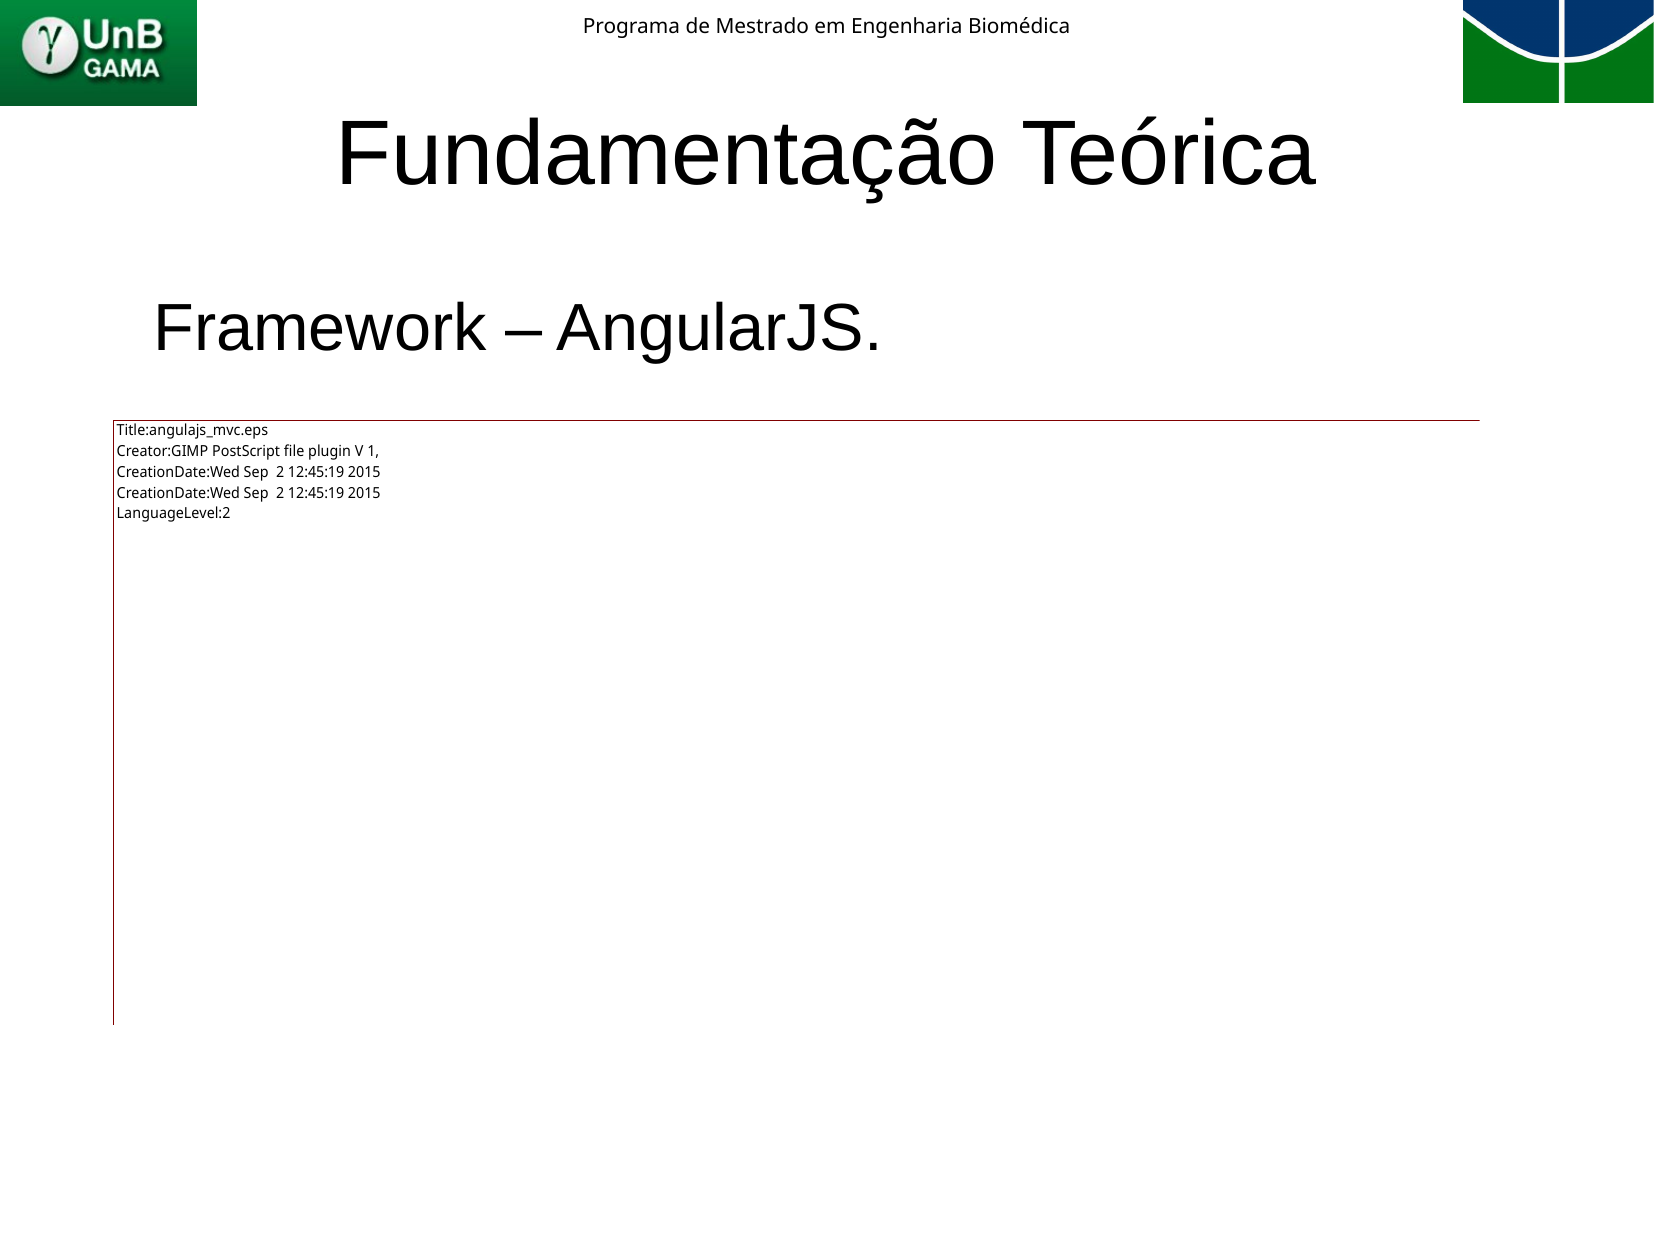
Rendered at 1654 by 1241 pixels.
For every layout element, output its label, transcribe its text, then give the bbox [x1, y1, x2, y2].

picture [112, 418, 1480, 1025]
title Fundamentação Teórica [82, 49, 1571, 257]
list Framework – AngularJS. [82, 290, 1571, 1010]
picture [1463, 0, 1654, 103]
picture [0, 0, 197, 106]
